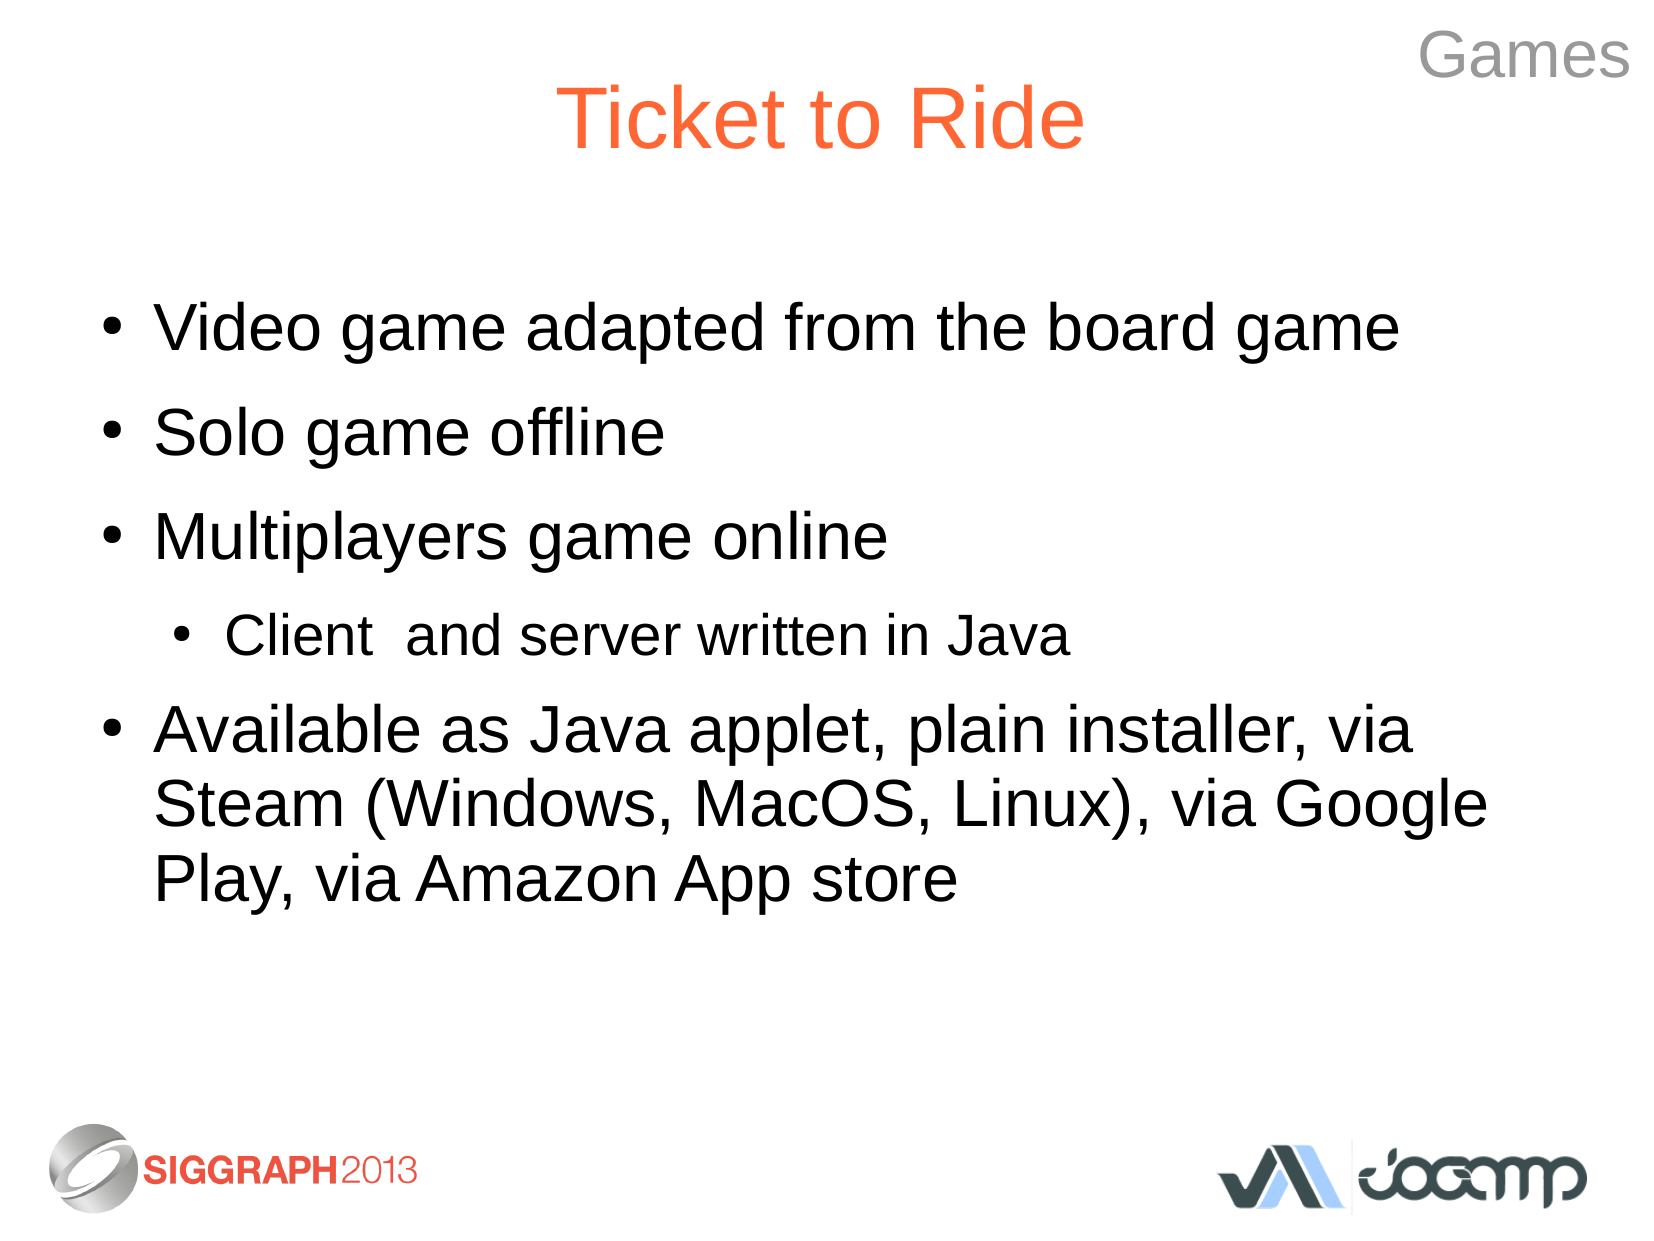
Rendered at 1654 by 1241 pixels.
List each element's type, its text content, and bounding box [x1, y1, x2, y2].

list Video game adapted from the board game Solo game offline Multiplayers game online Client and server written in Java Available as Java applet, plain installer, via Steam (Windows, MacOS, Linux), via Google Play, via Amazon App store [82, 290, 1538, 1010]
picture [45, 1122, 421, 1215]
text_box Games [1402, 9, 1648, 115]
title Ticket to Ride [68, 49, 1576, 188]
picture [1215, 1139, 1587, 1215]
